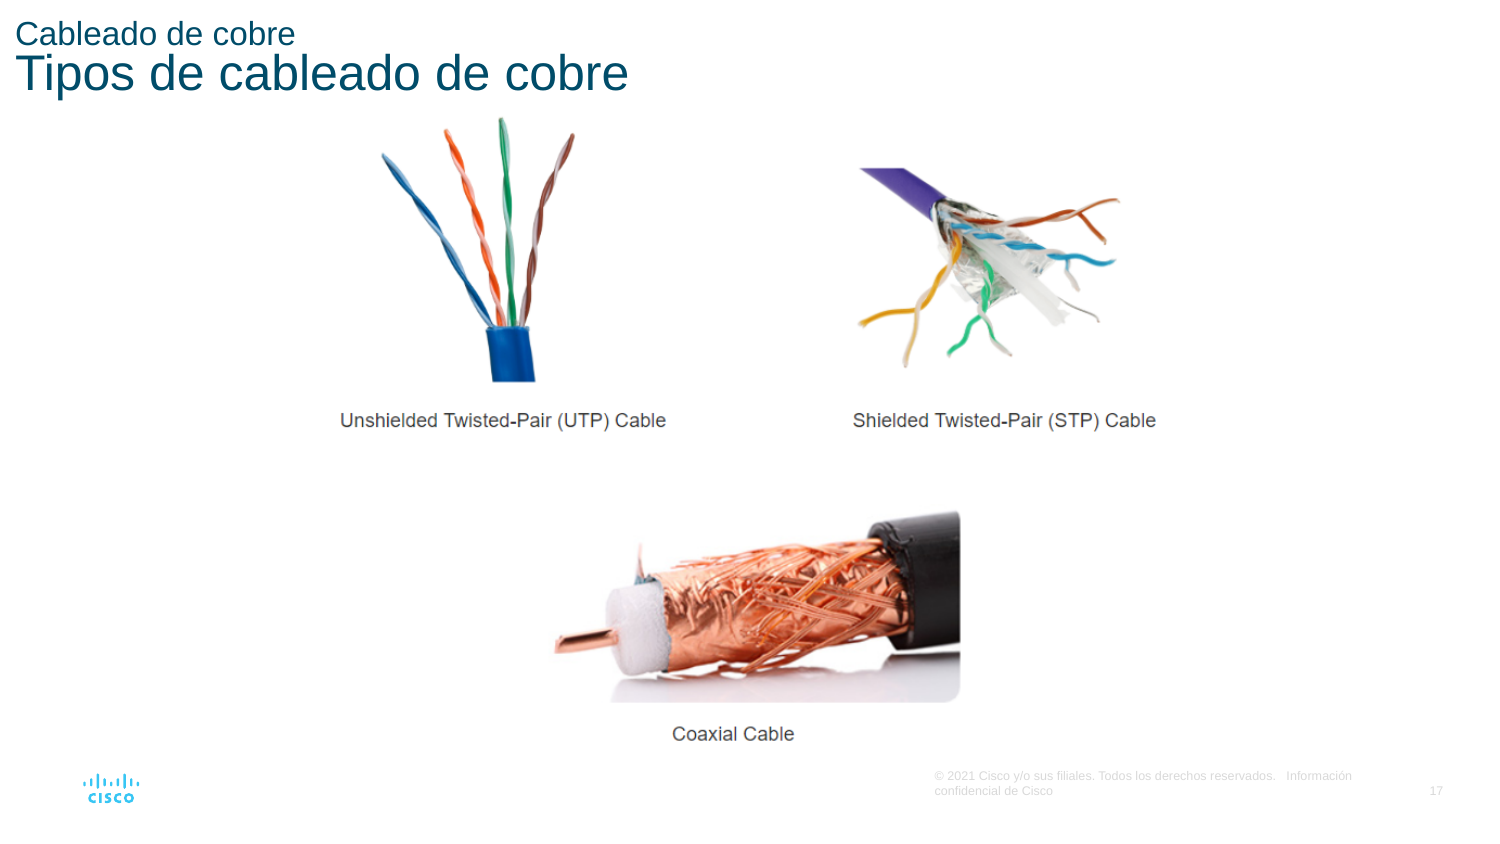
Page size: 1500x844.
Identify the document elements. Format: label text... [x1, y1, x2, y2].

title Cableado de cobre Tipos de cableado de cobre [0, 0, 1369, 121]
picture [284, 106, 1171, 757]
